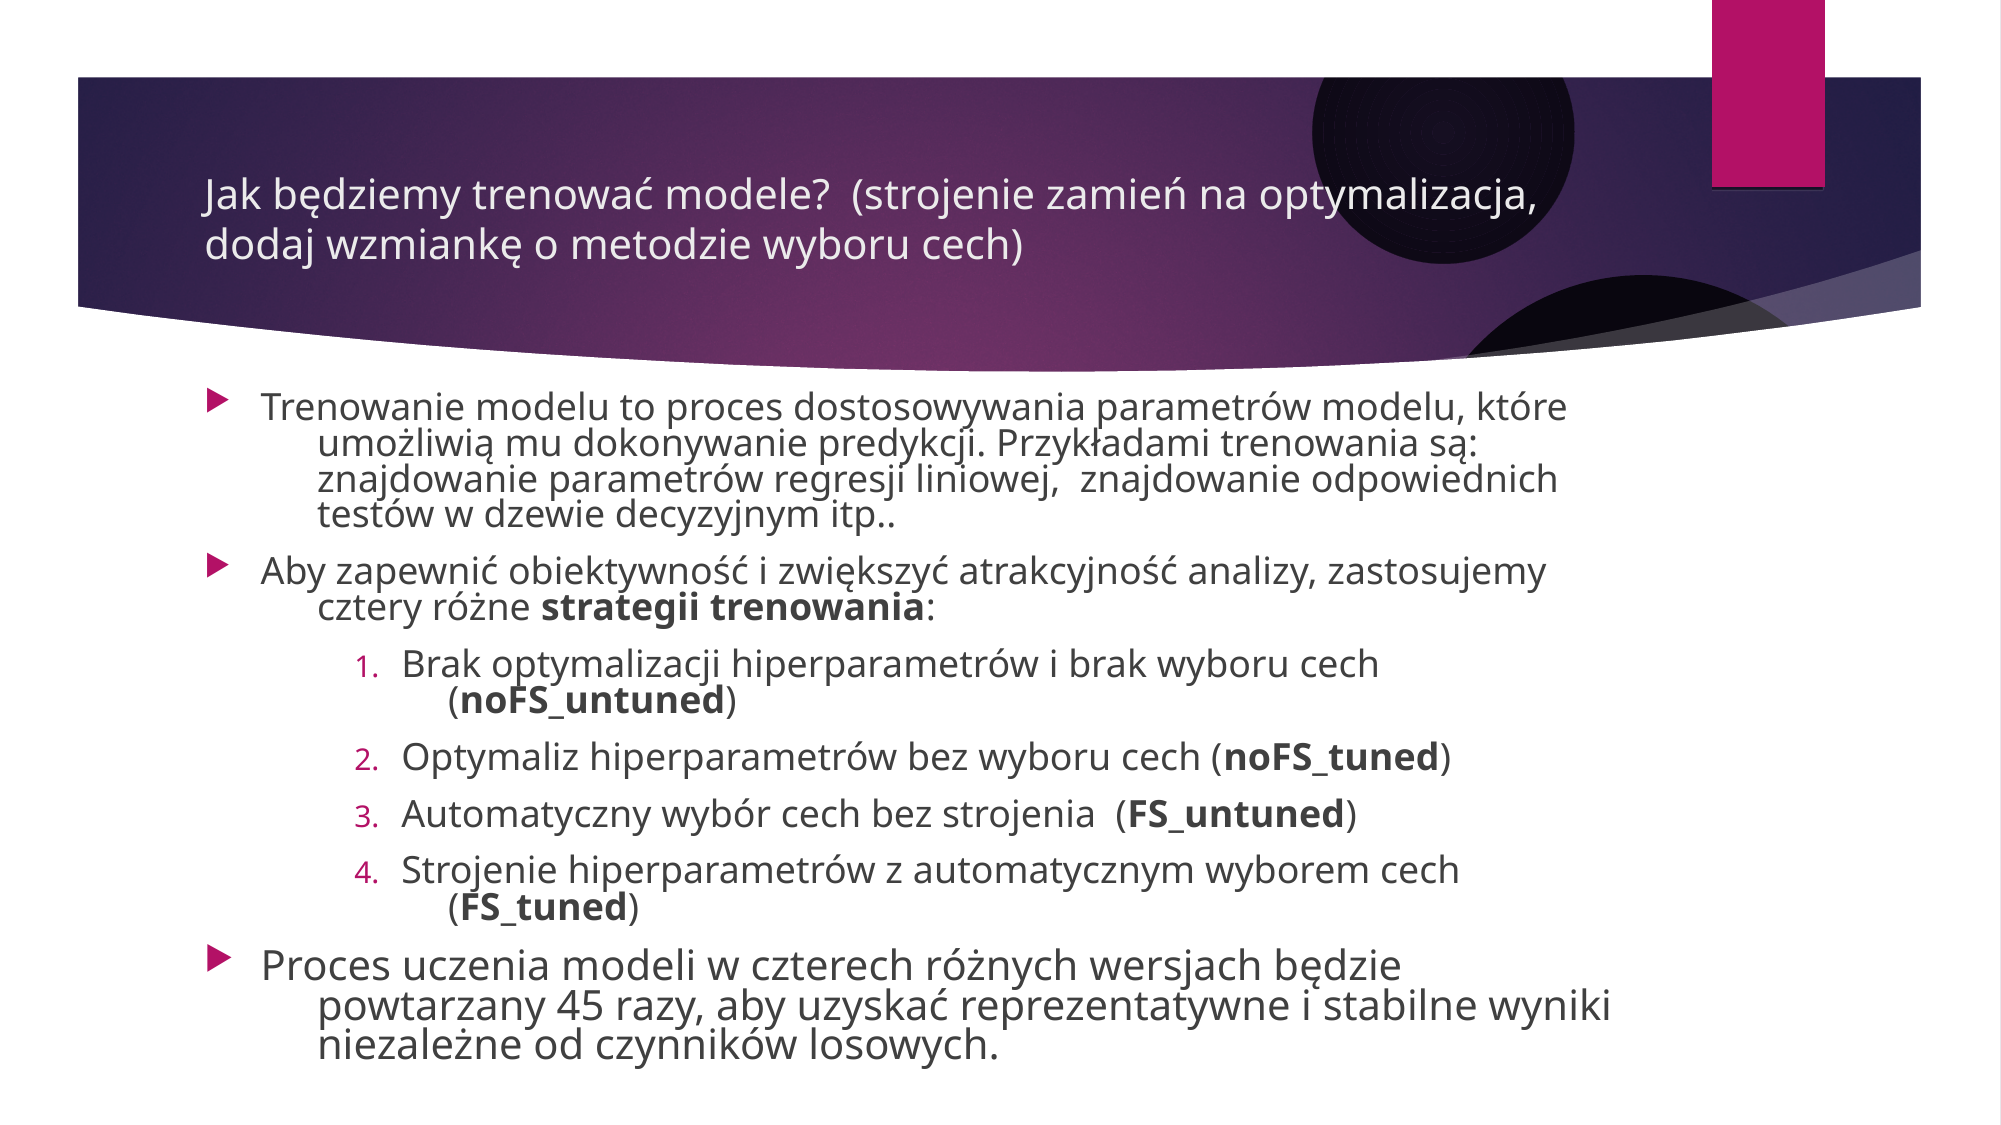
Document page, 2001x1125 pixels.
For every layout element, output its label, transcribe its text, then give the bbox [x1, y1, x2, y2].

list Trenowanie modelu to proces dostosowywania parametrów modelu, które umożliwią mu dokonywanie predykcji. Przykładami trenowania są: znajdowanie parametrów regresji liniowej, znajdowanie odpowiednich testów w dzewie decyzyjnym itp.. Aby zapewnić obiektywność i zwiększyć atrakcyjność analizy, zastosujemy cztery różne strategii trenowania: Brak optymalizacji hiperparametrów i brak wyboru cech (noFS_untuned) Optymaliz hiperparametrów bez wyboru cech (noFS_tuned) Automatyczny wybór cech bez strojenia (FS_untuned) Strojenie hiperparametrów z automatycznym wyborem cech (FS_tuned) Proces uczenia modeli w czterech różnych wersjach będzie powtarzany 45 razy, aby uzyskać reprezentatywne i stabilne wyniki niezależne od czynników losowych. [189, 383, 1638, 1112]
title Jak będziemy trenować modele? (strojenie zamień na optymalizacja, dodaj wzmiankę o metodzie wyboru cech) [189, 159, 1627, 276]
